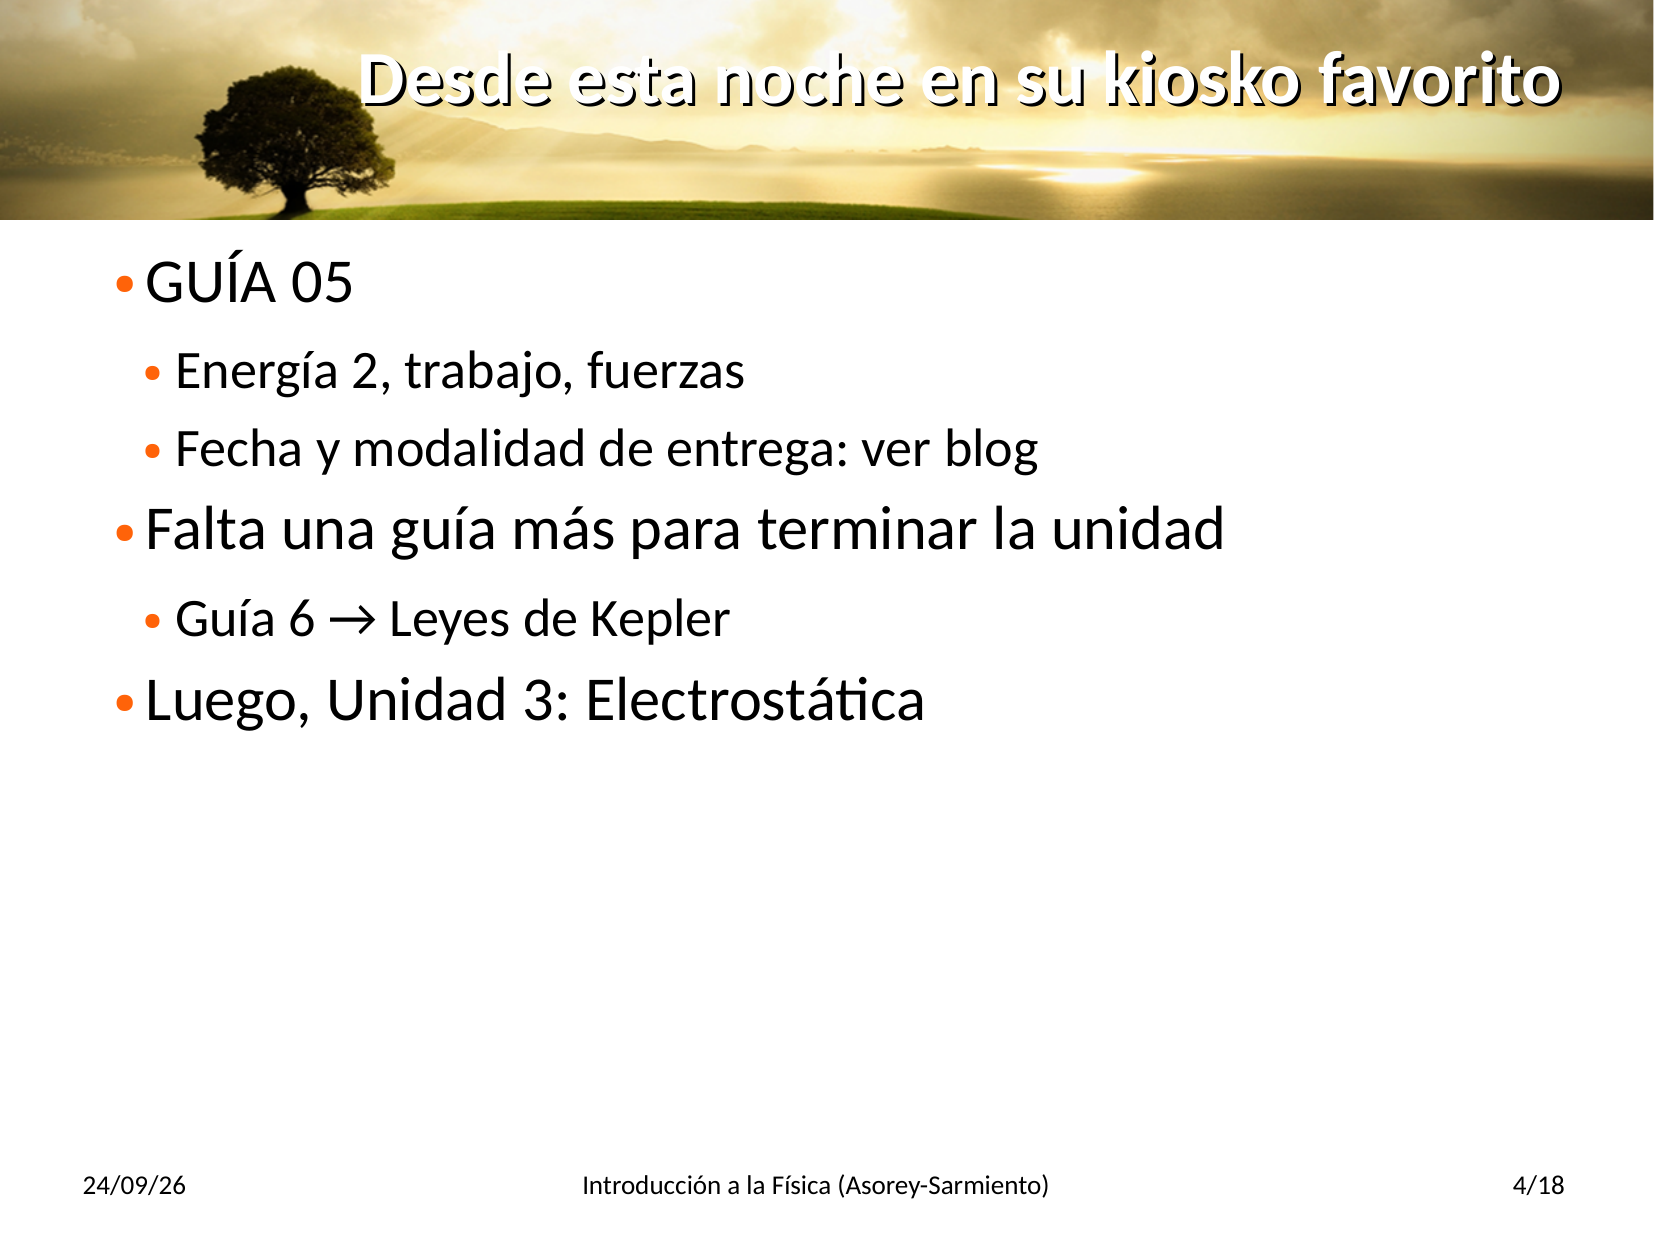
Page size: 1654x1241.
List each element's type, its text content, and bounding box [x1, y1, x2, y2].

title Desde esta noche en su kiosko favorito [75, 19, 1564, 151]
list GUÍA 05 Energía 2, trabajo, fuerzas Fecha y modalidad de entrega: ver blog Falta una guía más para terminar la unidad Guía 6 → Leyes de Kepler Luego, Unidad 3: Electrostática [83, 255, 1570, 1126]
picture [0, 0, 1654, 220]
